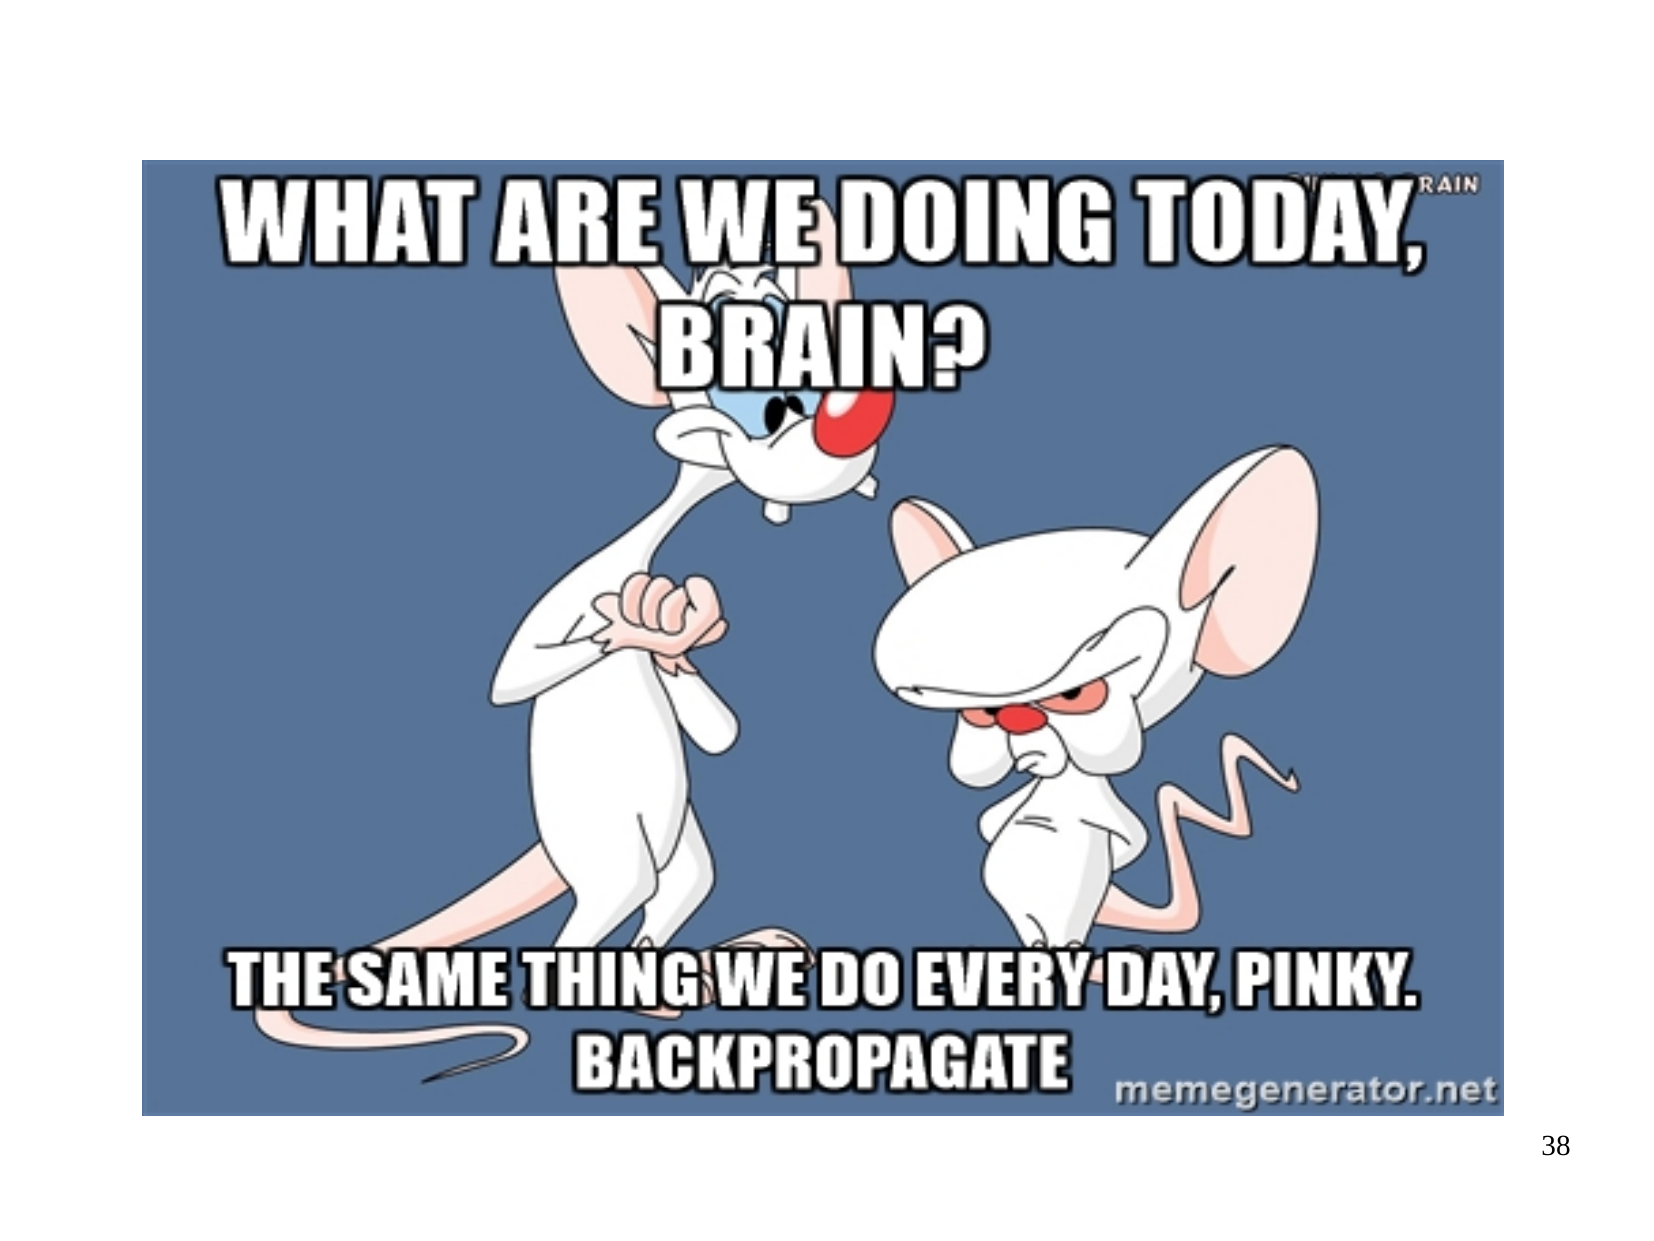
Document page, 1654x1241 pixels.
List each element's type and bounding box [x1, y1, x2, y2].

picture [142, 160, 1504, 1116]
